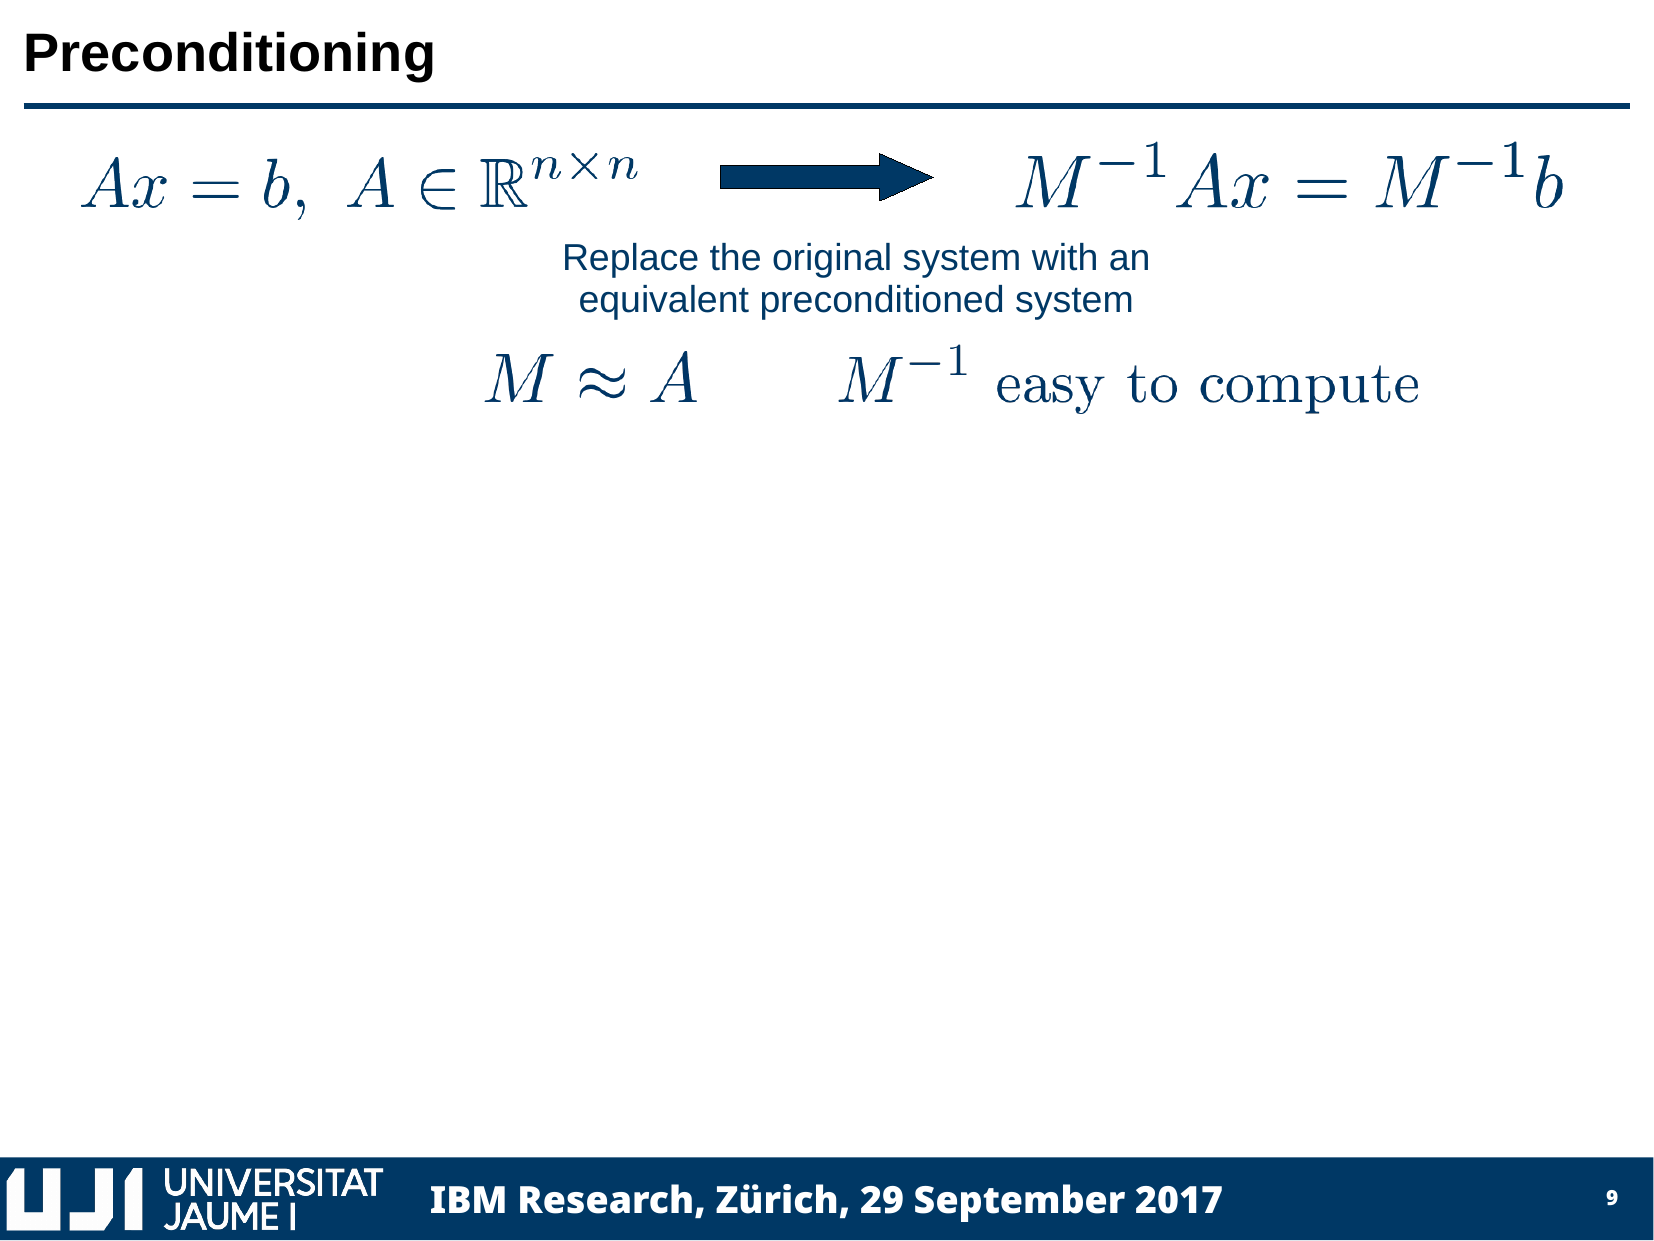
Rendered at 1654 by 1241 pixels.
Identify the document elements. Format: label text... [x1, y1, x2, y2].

list Replace the original system with an equivalent preconditioned system [437, 236, 1205, 343]
picture [1015, 141, 1563, 208]
picture [81, 153, 638, 220]
picture [838, 344, 1418, 414]
text_box [720, 153, 934, 201]
picture [0, 1158, 390, 1241]
picture [484, 351, 697, 402]
title Preconditioning [23, 0, 1630, 107]
